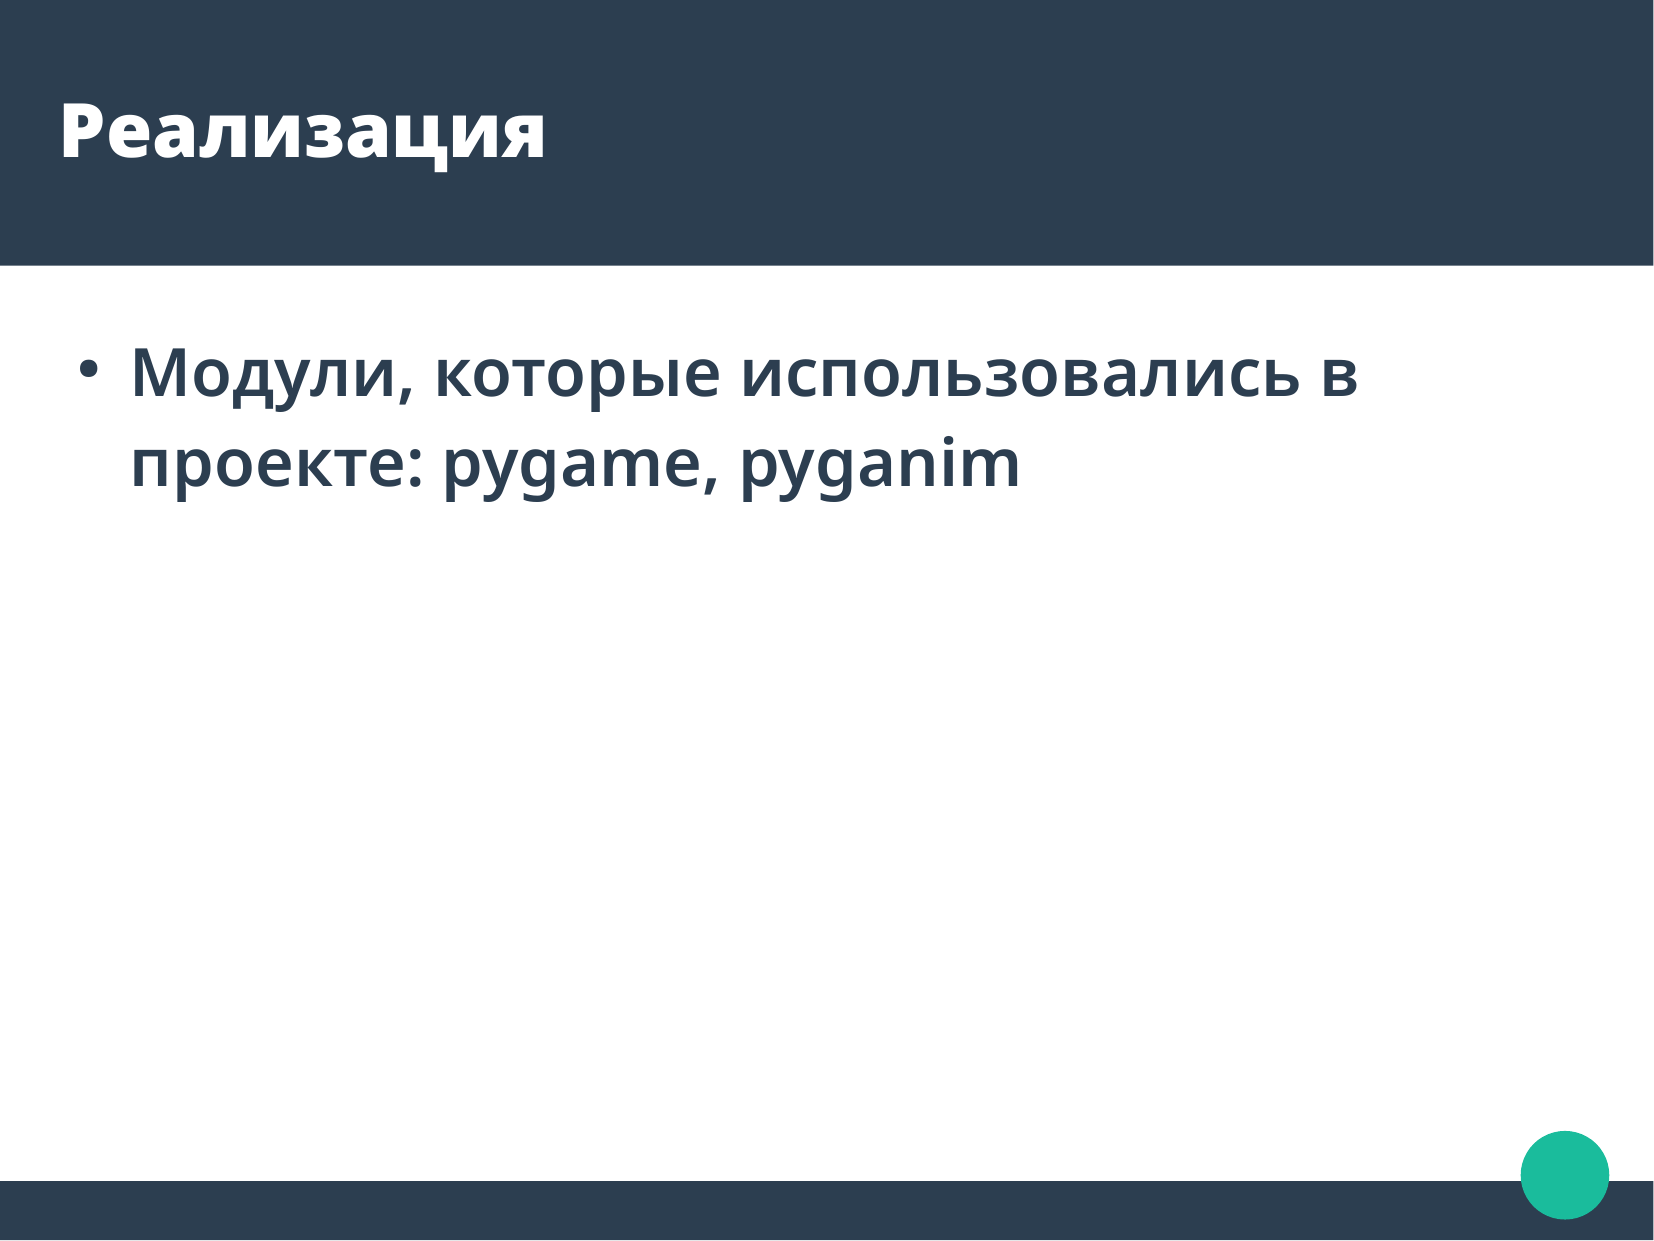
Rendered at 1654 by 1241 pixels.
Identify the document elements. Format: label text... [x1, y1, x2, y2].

title Реализация [59, 49, 1595, 207]
list Модули, которые использовались в проекте: pygame, pyganim [59, 324, 1595, 1152]
